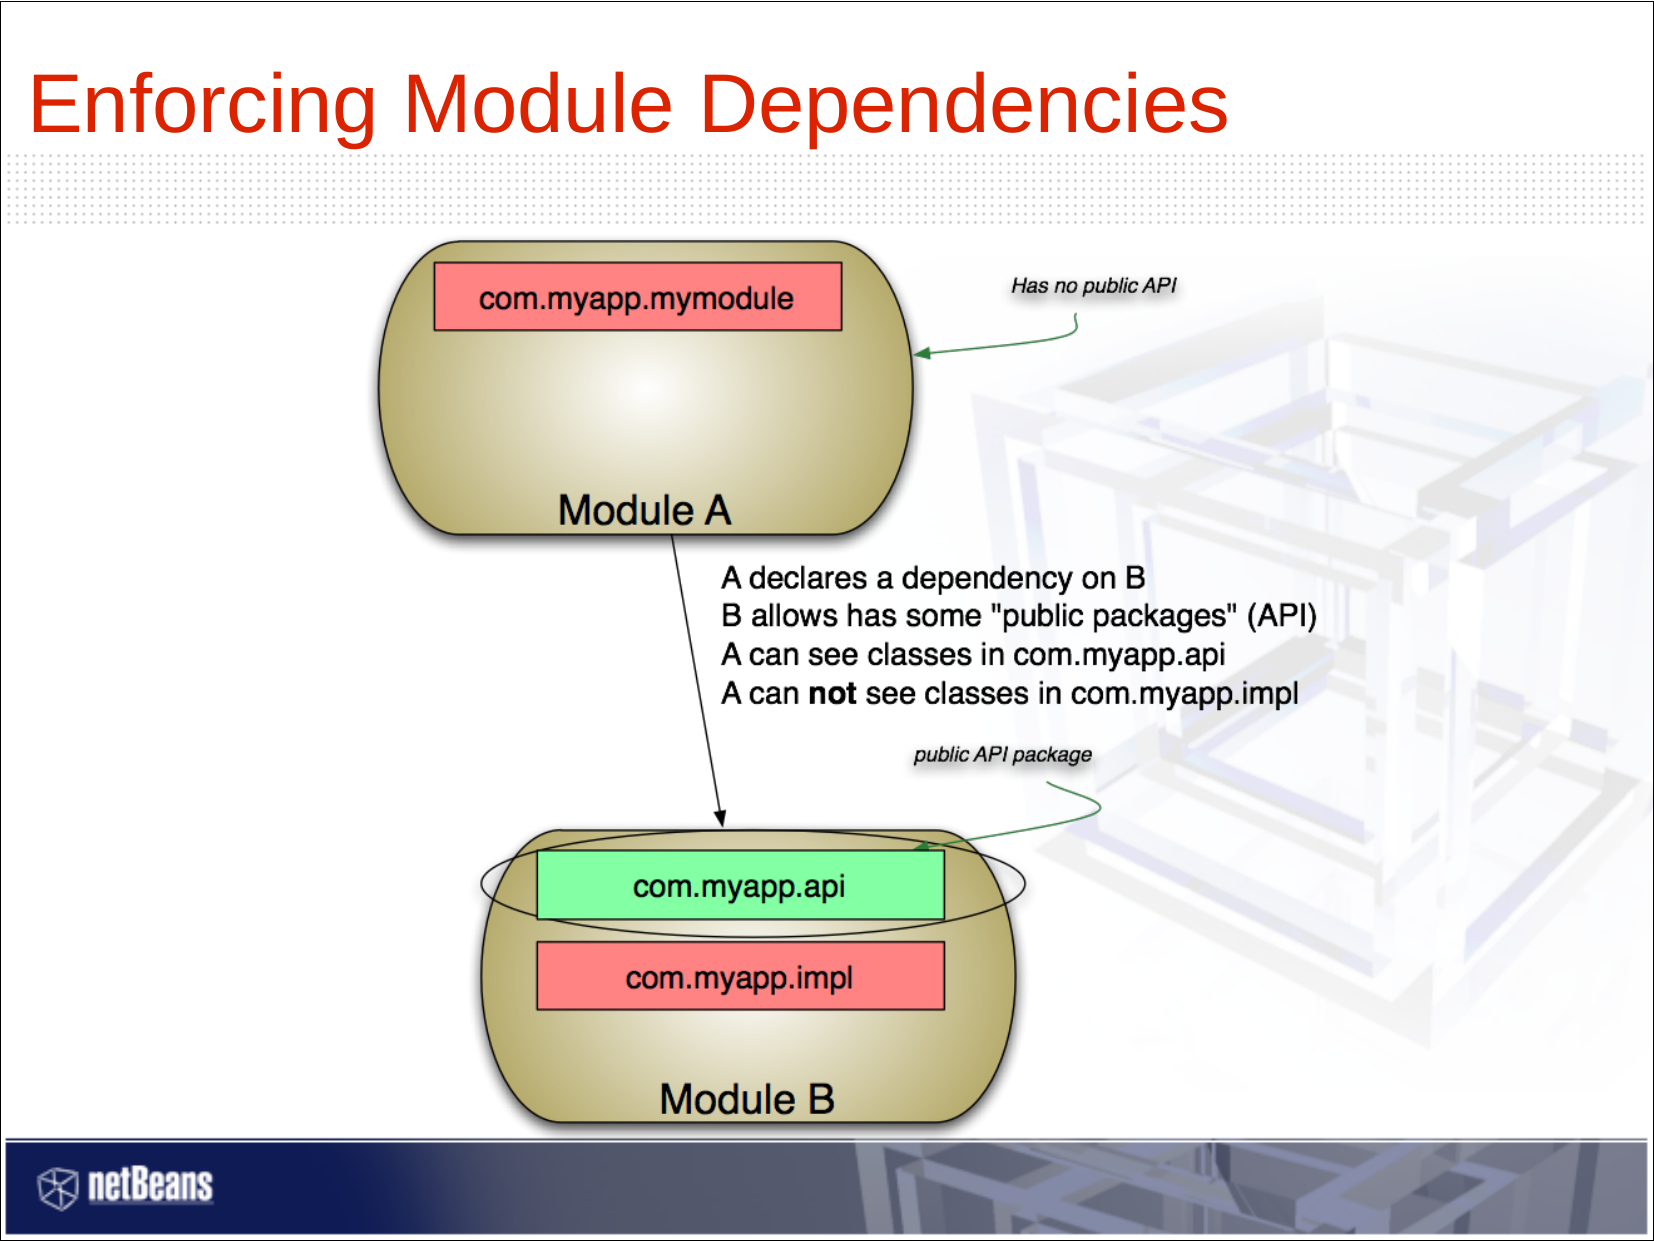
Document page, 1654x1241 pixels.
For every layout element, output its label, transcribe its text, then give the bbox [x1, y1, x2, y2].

title Enforcing Module Dependencies [27, 0, 1627, 208]
picture [1, 2, 1653, 1240]
